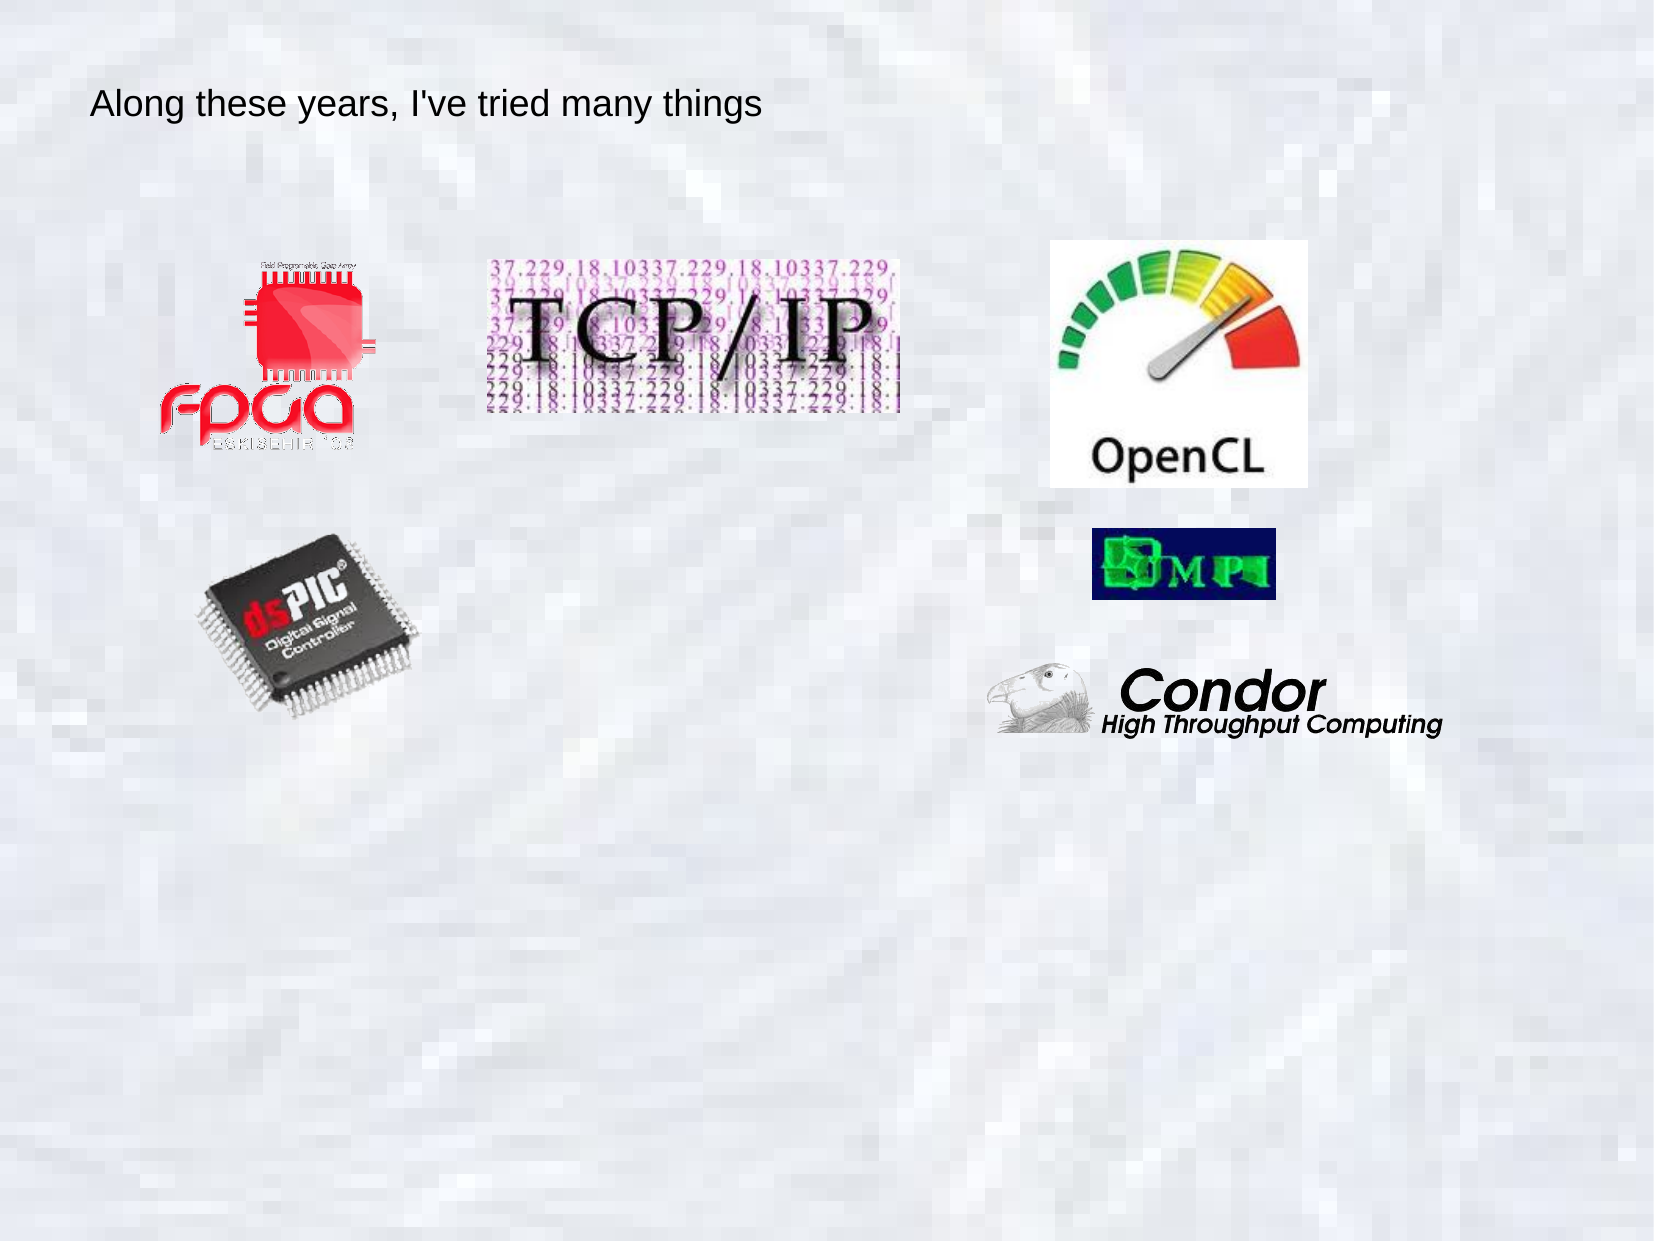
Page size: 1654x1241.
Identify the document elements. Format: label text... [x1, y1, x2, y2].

picture [0, 0, 1654, 1241]
text_box Along these years, I've tried many things [75, 75, 777, 132]
